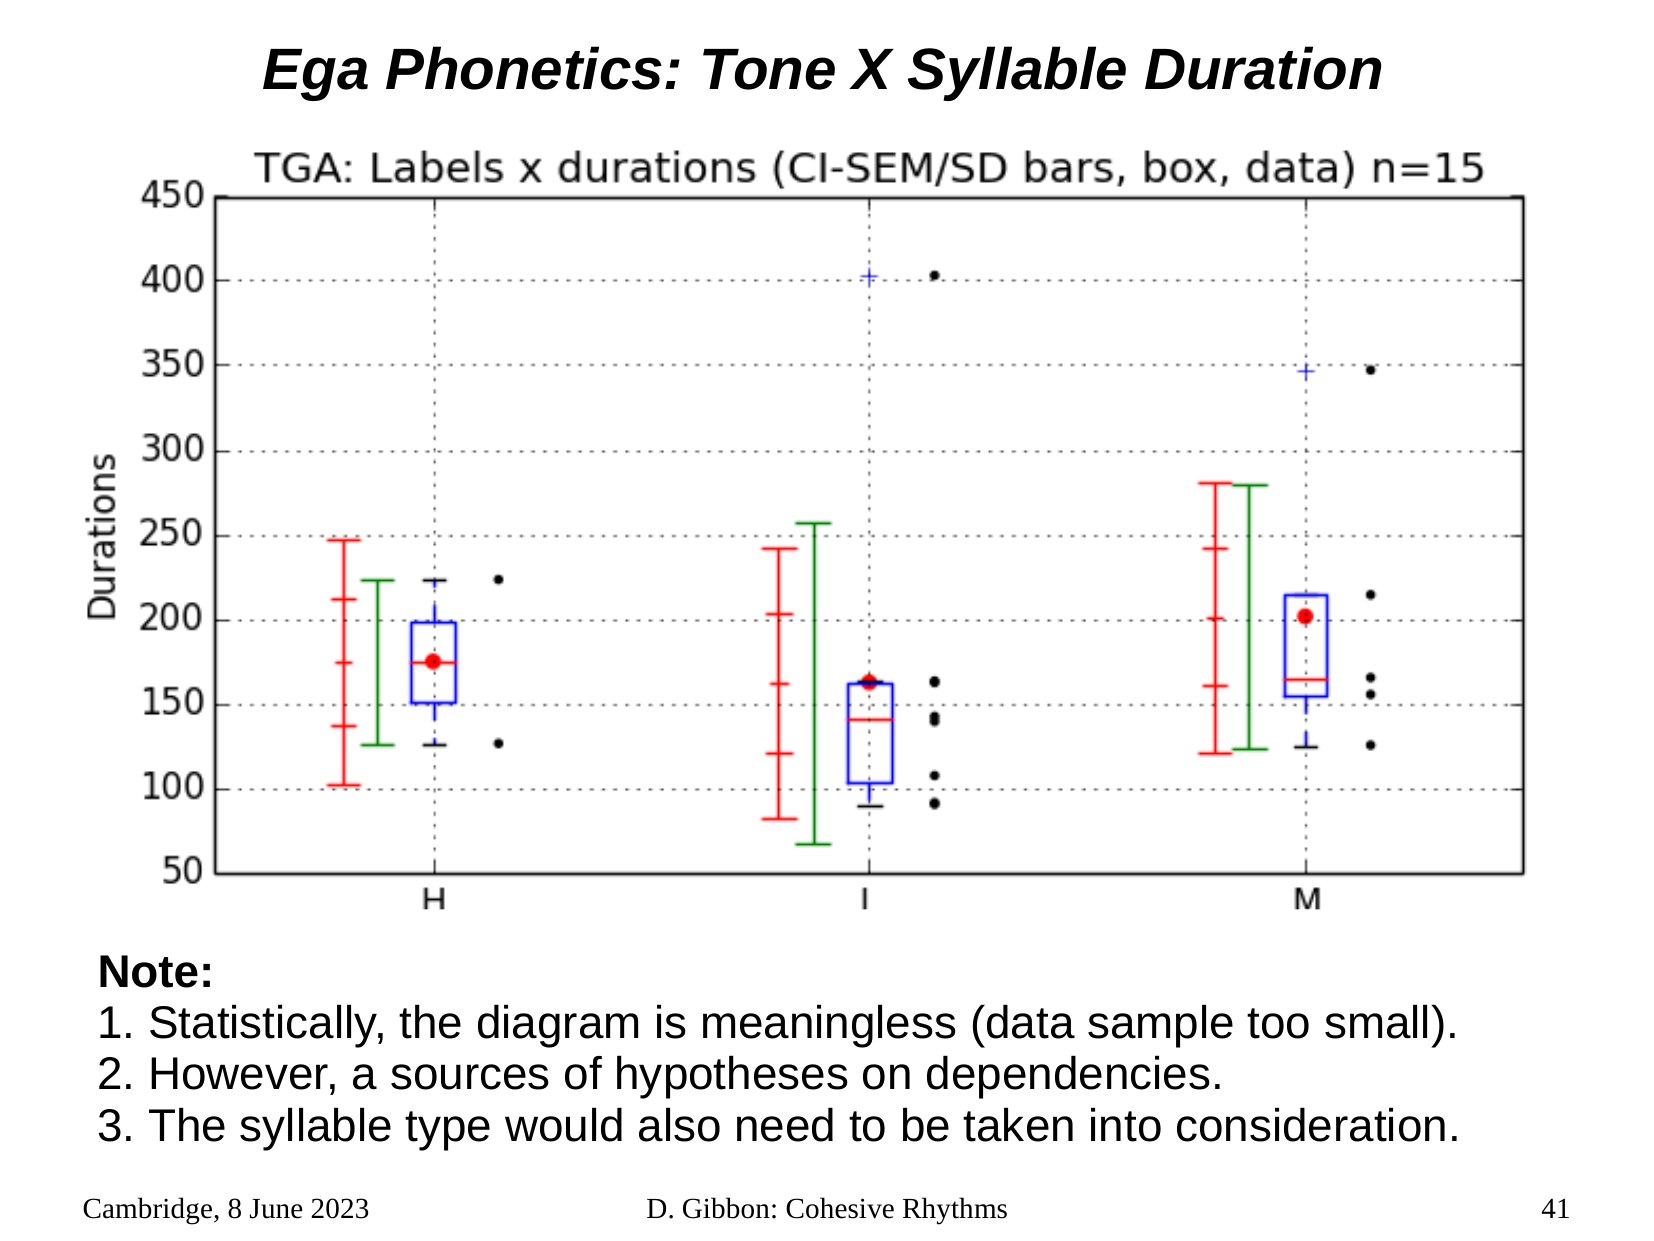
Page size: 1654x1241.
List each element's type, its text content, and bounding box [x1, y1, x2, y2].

picture [67, 130, 1544, 996]
text_box Note: Statistically, the diagram is meaningless (data sample too small). However, a sources of hypotheses on dependencies. The syllable type would also need to be taken into consideration. [82, 909, 1589, 1188]
title Ega Phonetics: Tone X Syllable Duration [11, 19, 1636, 119]
